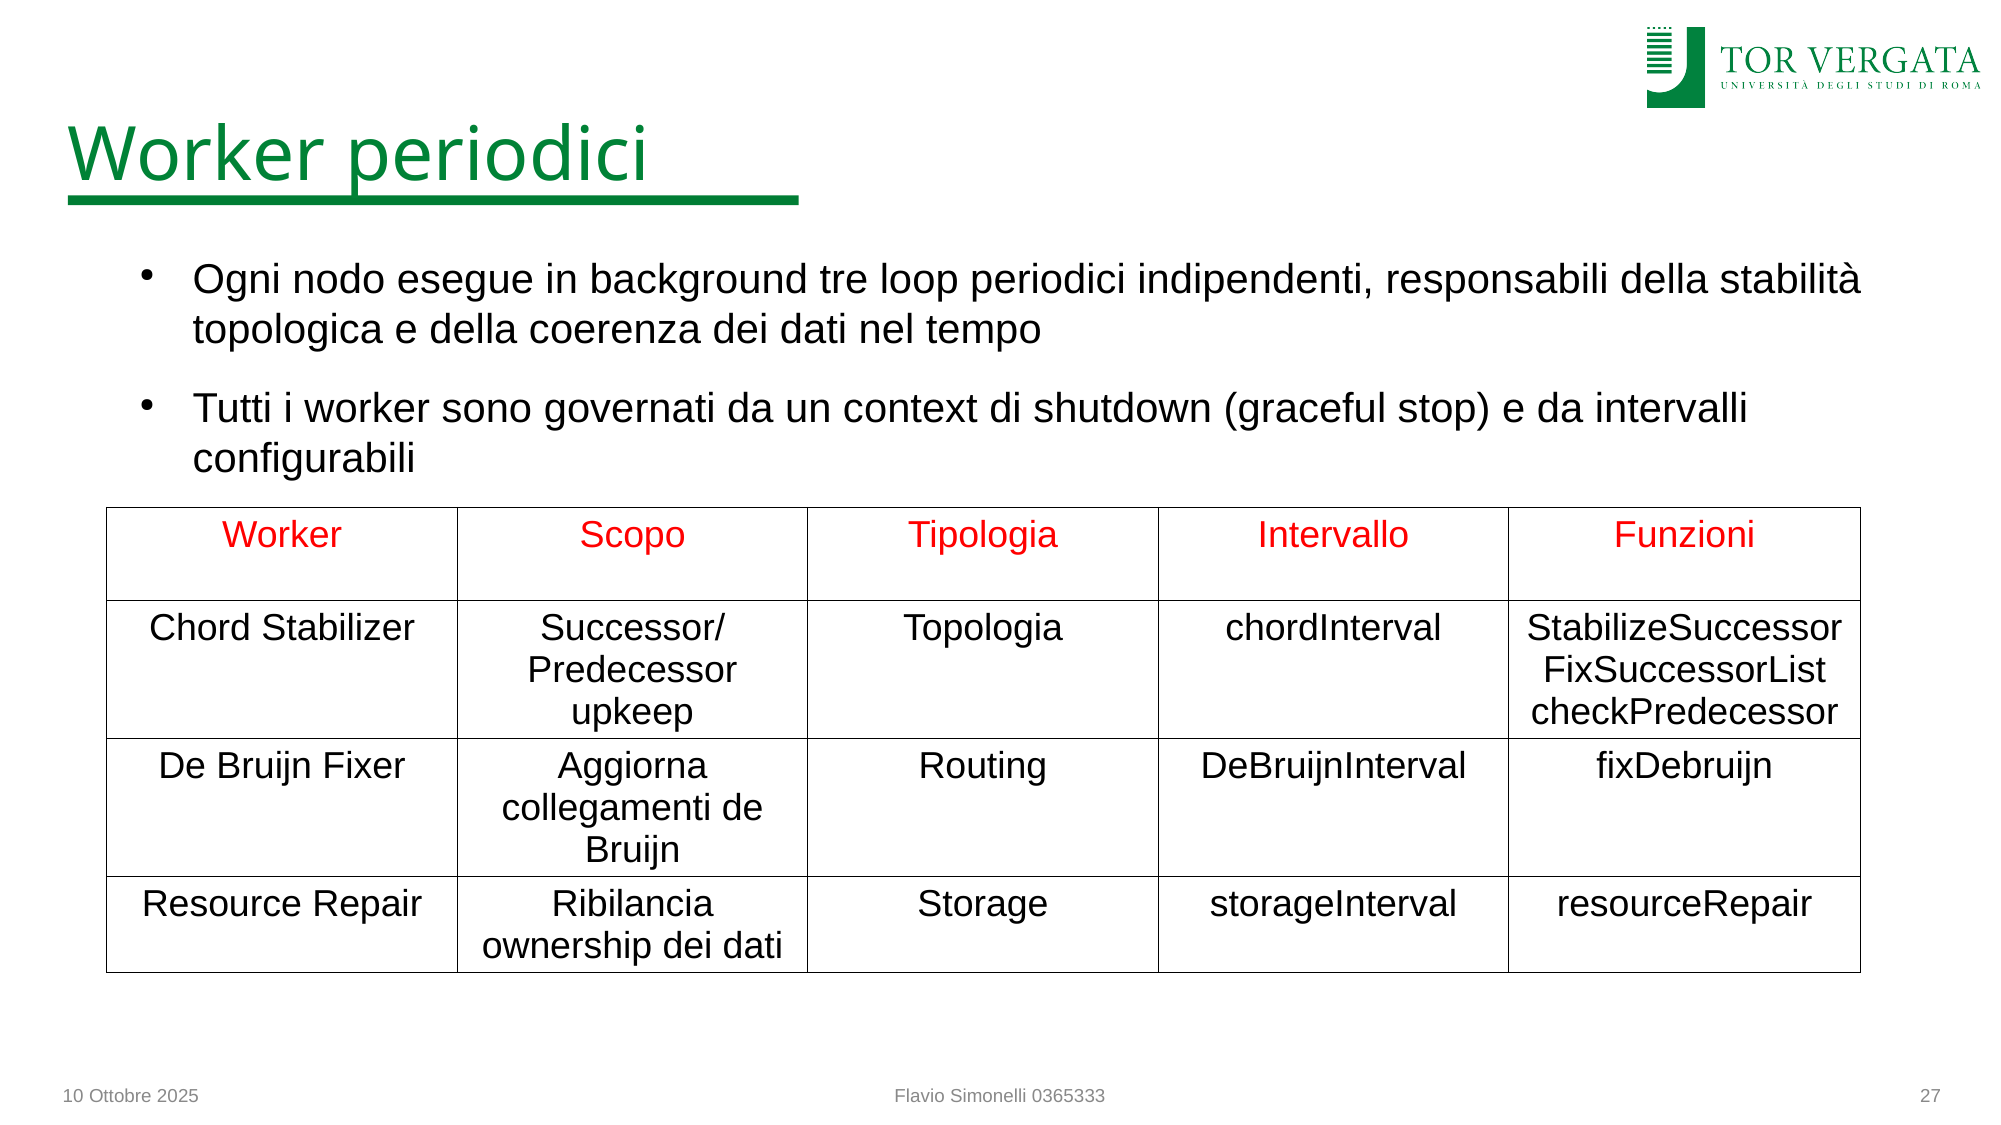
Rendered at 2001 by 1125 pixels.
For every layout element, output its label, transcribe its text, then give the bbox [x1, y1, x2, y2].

footer Flavio Simonelli 0365333 [662, 1065, 1338, 1125]
table_cell fixDebruijn [1509, 739, 1860, 876]
table_cell Storage [808, 877, 1158, 972]
list Ogni nodo esegue in background tre loop periodici indipendenti, responsabili della stabilità topologica e della coerenza dei dati nel tempo Tutti i worker sono governati da un context di shutdown (graceful stop) e da intervalli configurabili [106, 244, 1981, 1063]
table_cell Routing [808, 739, 1158, 876]
table_cell resourceRepair [1509, 877, 1860, 972]
table_cell StabilizeSuccessor FixSuccessorList checkPredecessor [1509, 601, 1860, 738]
title Worker periodici [52, 51, 1981, 204]
table_cell Successor/Predecessor upkeep [458, 601, 807, 738]
table_cell Aggiorna collegamenti de Bruijn [458, 739, 807, 876]
table_header Worker [107, 508, 457, 600]
table_cell DeBruijnInterval [1159, 739, 1508, 876]
table_header Intervallo [1159, 508, 1508, 600]
table_cell chordInterval [1159, 601, 1508, 738]
table_cell Ribilancia ownership dei dati [458, 877, 807, 972]
table_cell Topologia [808, 601, 1158, 738]
table_cell Chord Stabilizer [107, 601, 457, 738]
table_cell Resource Repair [107, 877, 457, 972]
table_cell De Bruijn Fixer [107, 739, 457, 876]
slide_number 10 Ottobre 2025 [47, 1065, 498, 1125]
picture [1647, 27, 1981, 51]
table_header Scopo [458, 508, 807, 600]
table_header Tipologia [808, 508, 1158, 600]
table_header Funzioni [1509, 508, 1860, 600]
table_cell storageInterval [1159, 877, 1508, 972]
